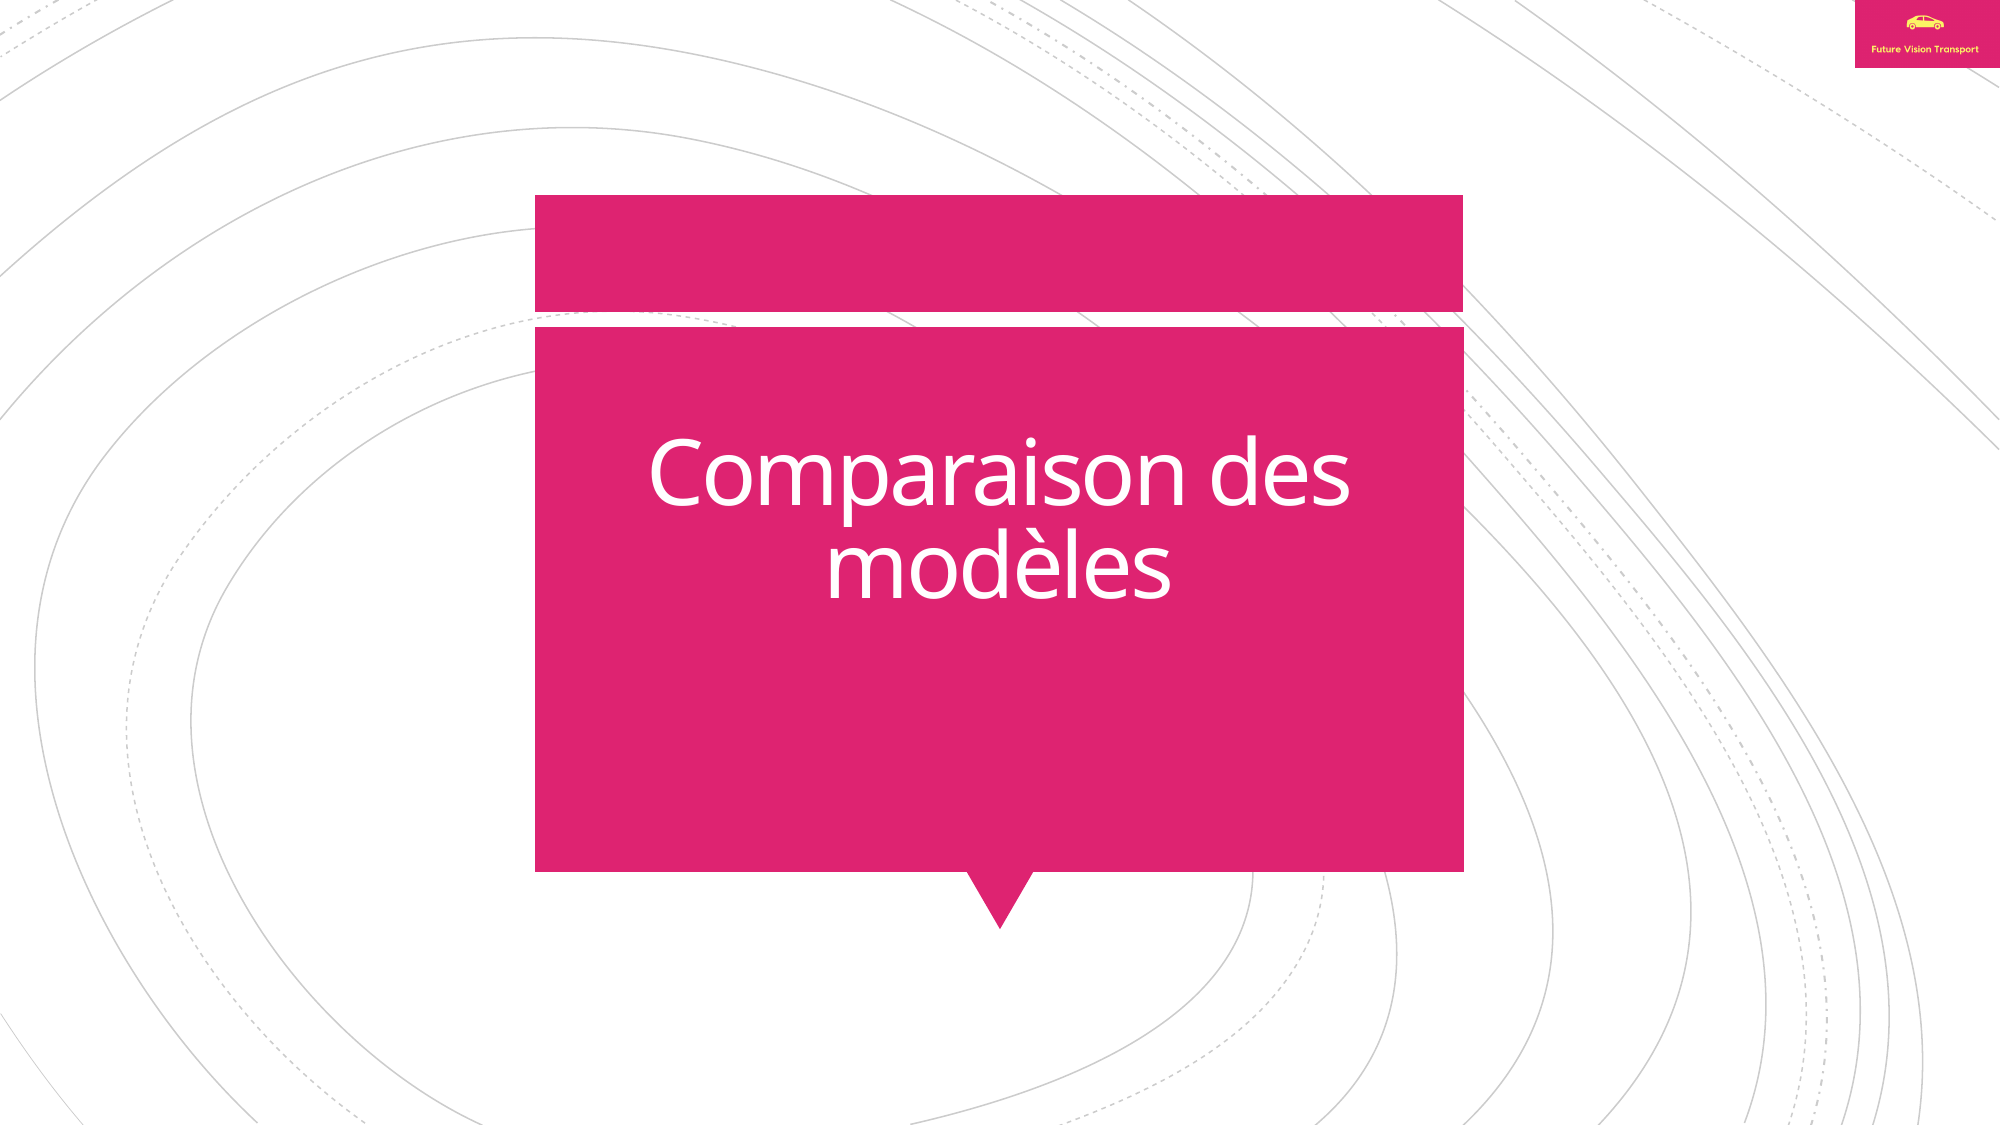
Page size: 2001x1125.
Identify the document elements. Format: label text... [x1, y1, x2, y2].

picture [1855, 0, 2000, 68]
title Comparaison des modèles [548, 340, 1450, 618]
